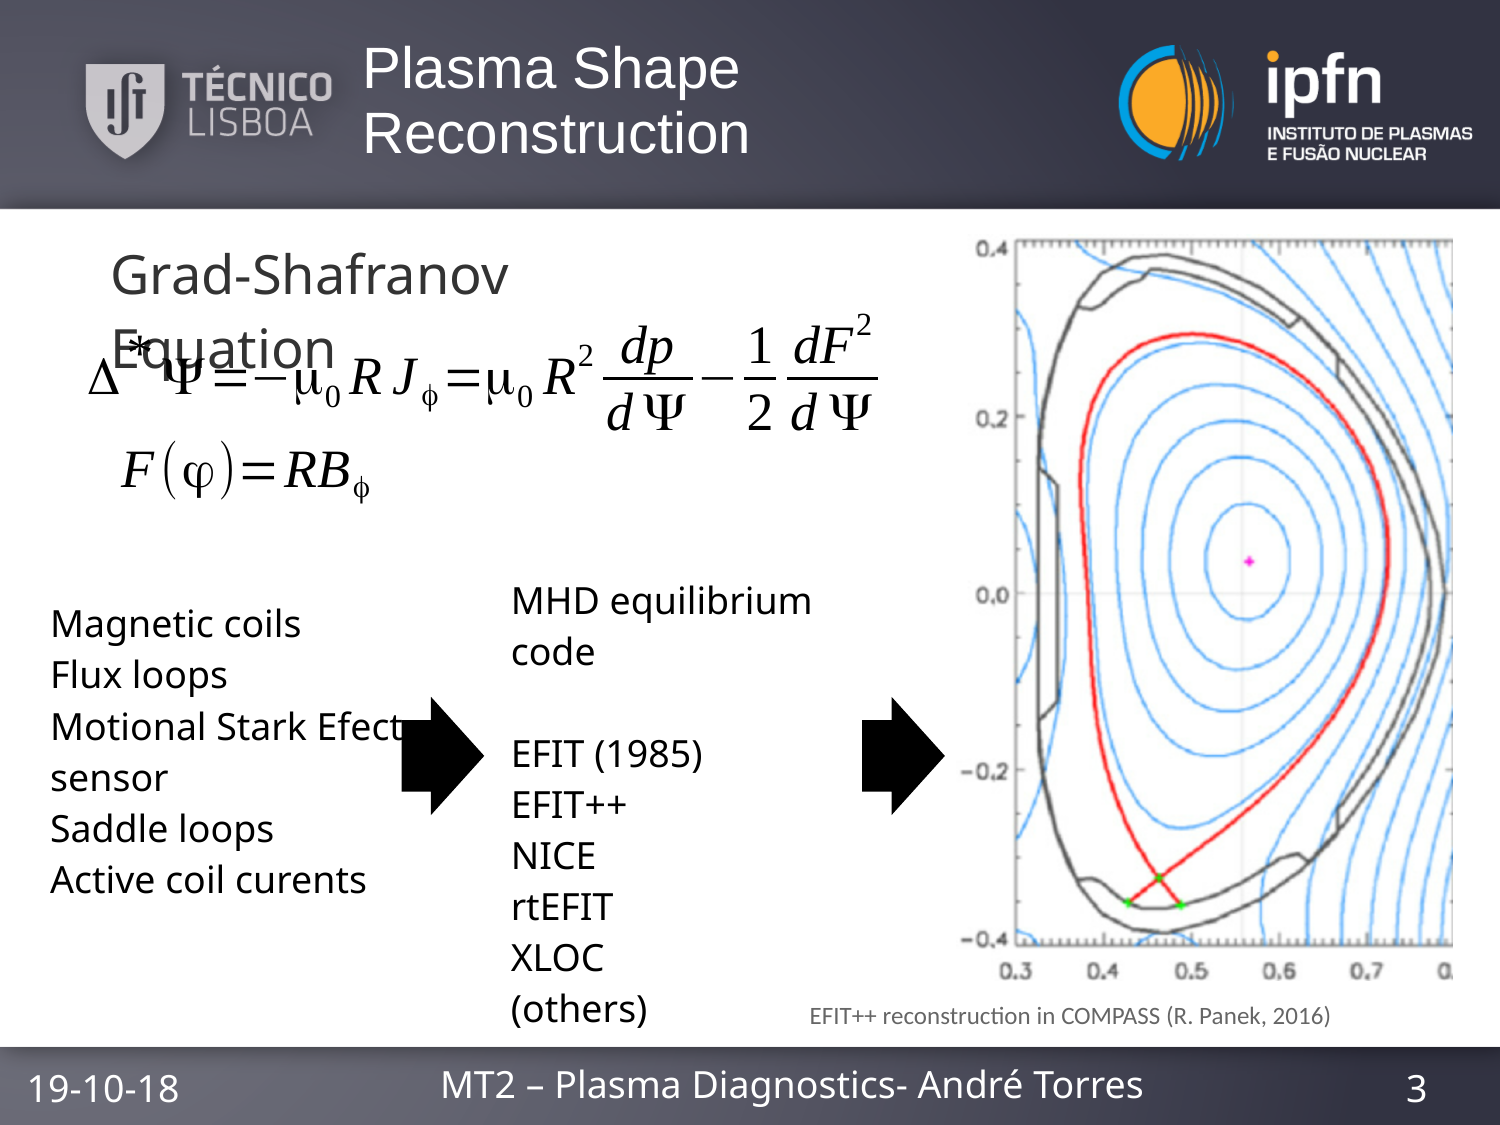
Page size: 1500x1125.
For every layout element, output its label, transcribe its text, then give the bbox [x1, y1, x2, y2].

text_box EFIT++ reconstruction in COMPASS (R. Panek, 2016) [794, 992, 1500, 1042]
text_box Magnetic coils Flux loops Motional Stark Efect sensor Saddle loops Active coil curents [35, 590, 461, 910]
text_box [862, 696, 945, 816]
picture [0, 0, 1500, 1125]
list Grad-Shafranov Equation [39, 236, 721, 390]
title Plasma Shape Reconstruction [362, 23, 1087, 178]
text_box MHD equilibrium code EFIT (1985) EFIT++ NICE rtEFIT XLOC (others) [496, 566, 898, 960]
chart [79, 307, 886, 505]
text_box [401, 696, 485, 816]
